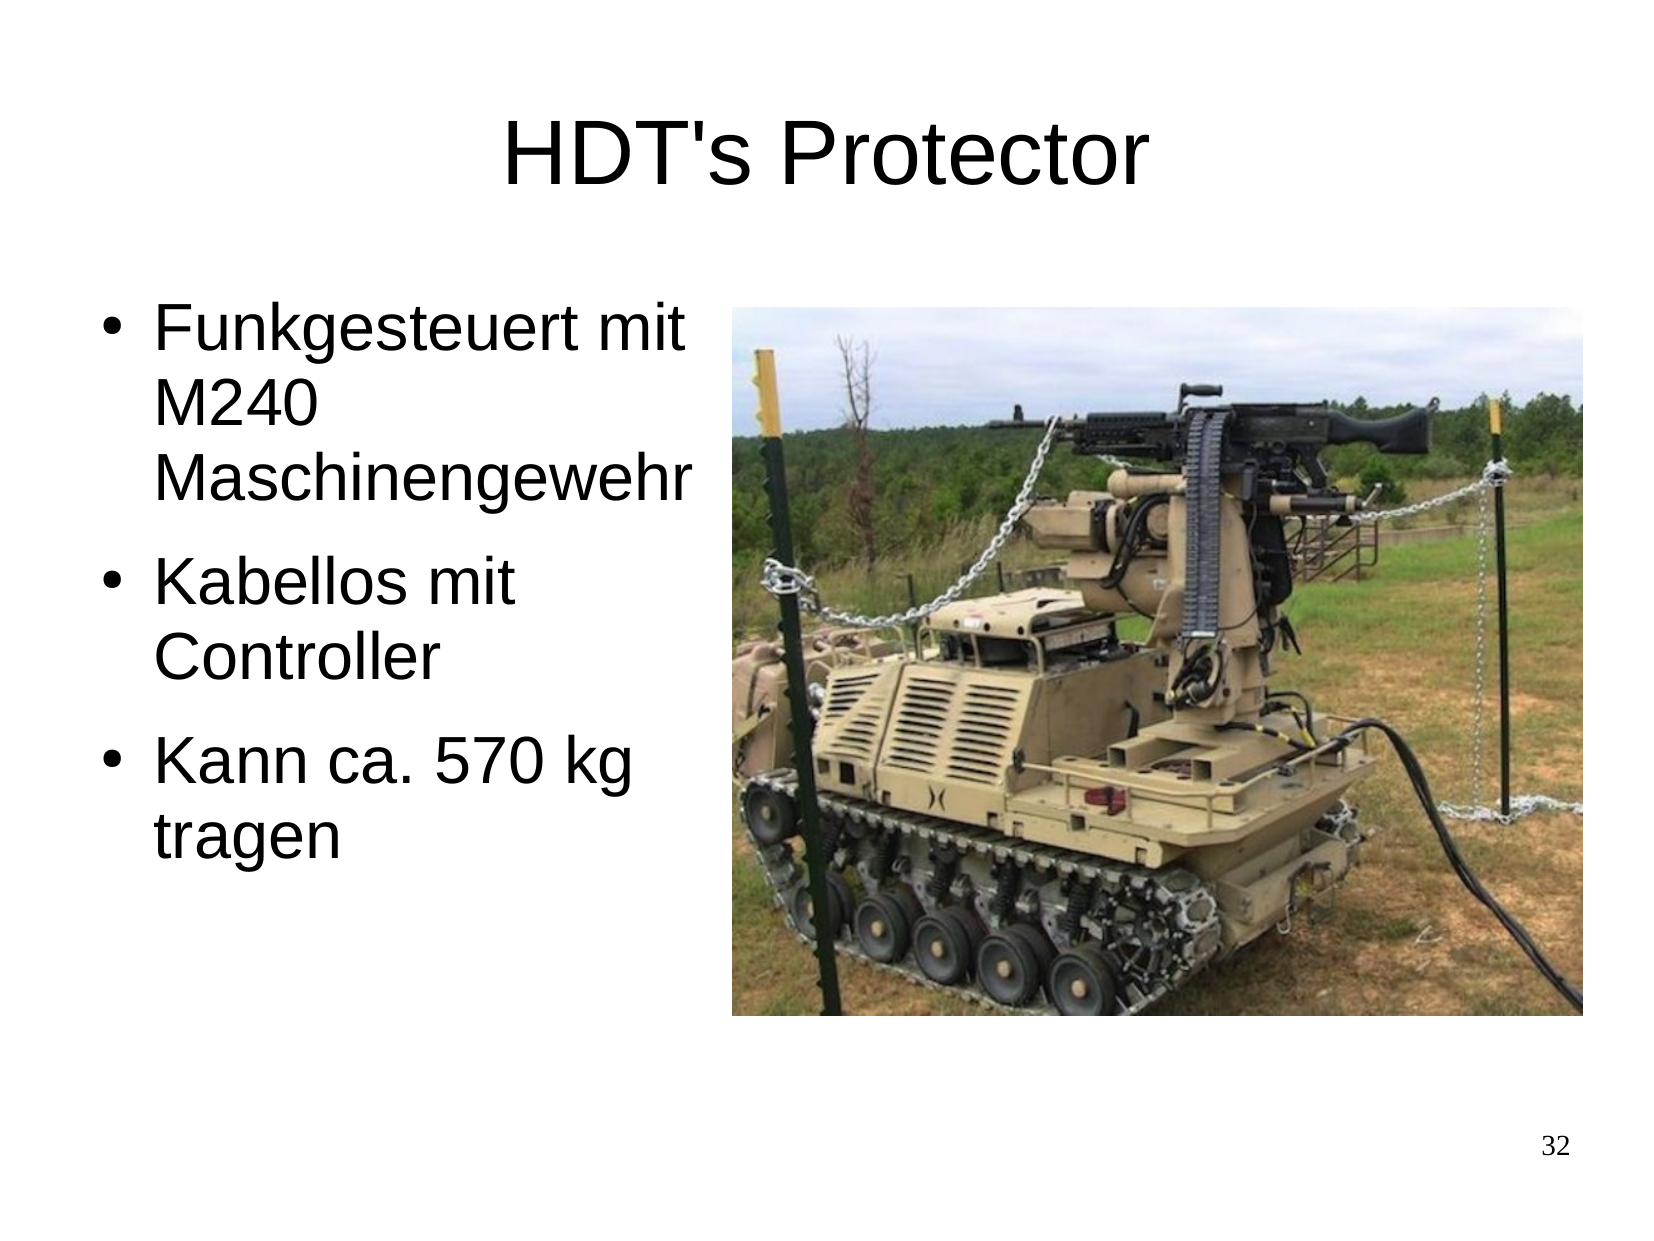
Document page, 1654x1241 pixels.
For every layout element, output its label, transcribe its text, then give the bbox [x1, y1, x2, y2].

list Funkgesteuert mit M240 Maschinengewehr Kabellos mit Controller Kann ca. 570 kg tragen [82, 290, 697, 1170]
picture [732, 307, 1583, 1016]
title HDT's Protector [82, 49, 1571, 257]
